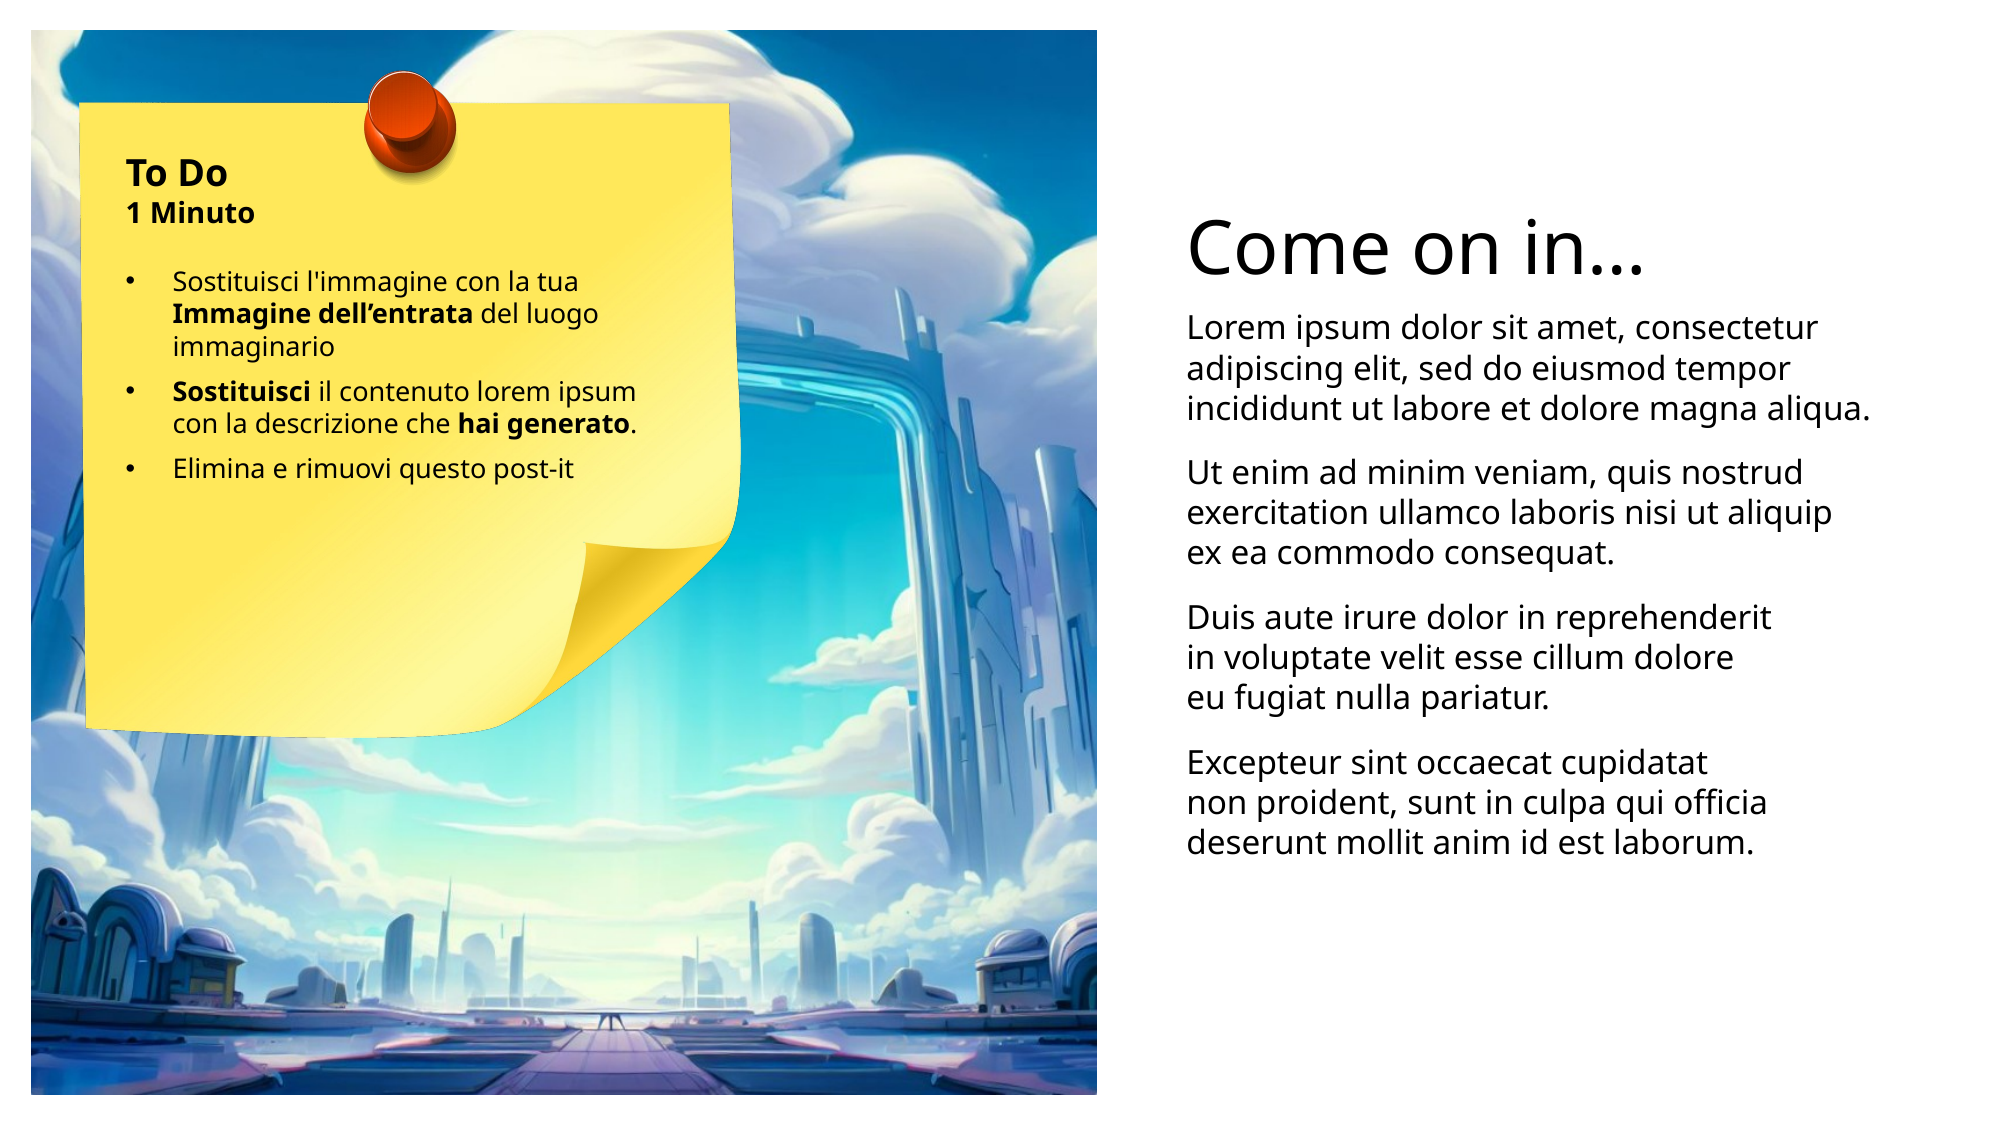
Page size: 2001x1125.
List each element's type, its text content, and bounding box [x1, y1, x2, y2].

text_box Lorem ipsum dolor sit amet, consectetur adipiscing elit, sed do eiusmod tempor incididunt ut labore et dolore magna aliqua. Ut enim ad minim veniam, quis nostrud exercitation ullamco laboris nisi ut aliquip ex ea commodo consequat. Duis aute irure dolor in reprehenderit in voluptate velit esse cillum dolore eu fugiat nulla pariatur. Excepteur sint occaecat cupidatat non proident, sunt in culpa qui officia deserunt mollit anim id est laborum. [1171, 299, 1950, 869]
picture [31, 30, 1097, 1095]
text_box To Do 1 Minuto Sostituisci l'immagine con la tua Immagine dell’entrata del luogo immaginario Sostituisci il contenuto lorem ipsum con la descrizione che hai generato. Elimina e rimuovi questo post-it [110, 141, 706, 492]
picture [781, 30, 1097, 143]
text_box Come on in… [1171, 191, 1750, 297]
